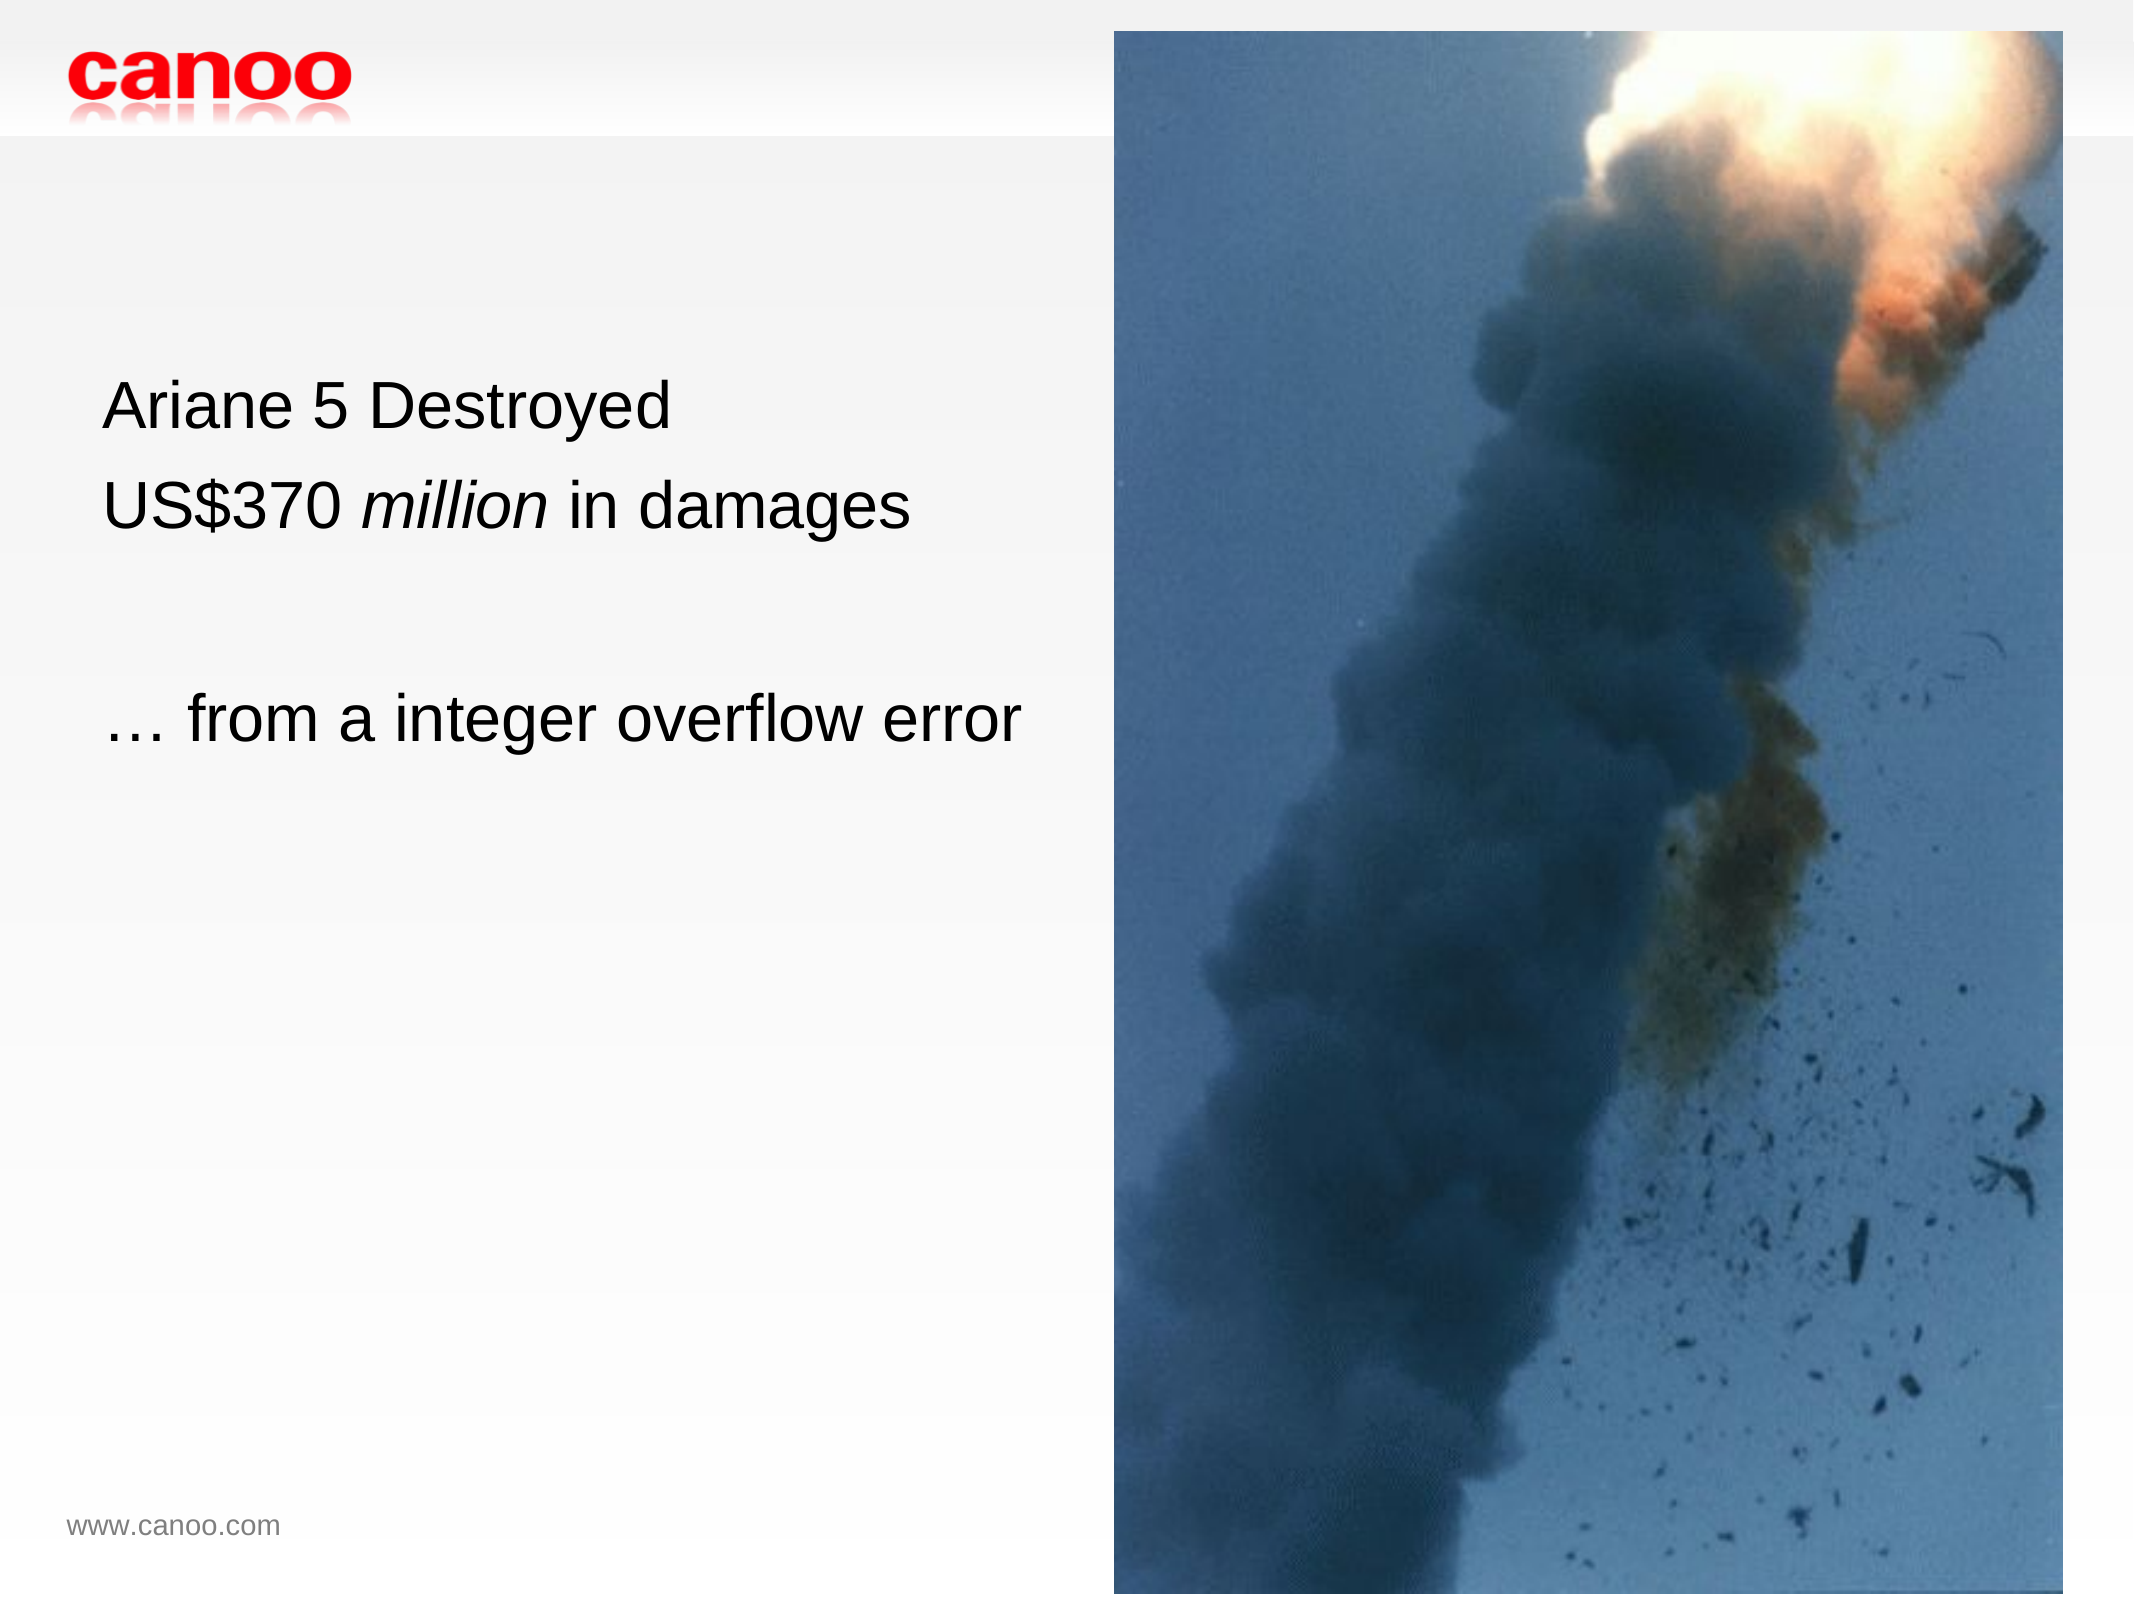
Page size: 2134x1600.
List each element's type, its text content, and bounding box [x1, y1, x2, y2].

subtitle Ariane 5 Destroyed US$370 million in damages … from a integer overflow error [62, 364, 1126, 1421]
picture [65, 48, 353, 154]
picture [1114, 31, 2063, 1594]
